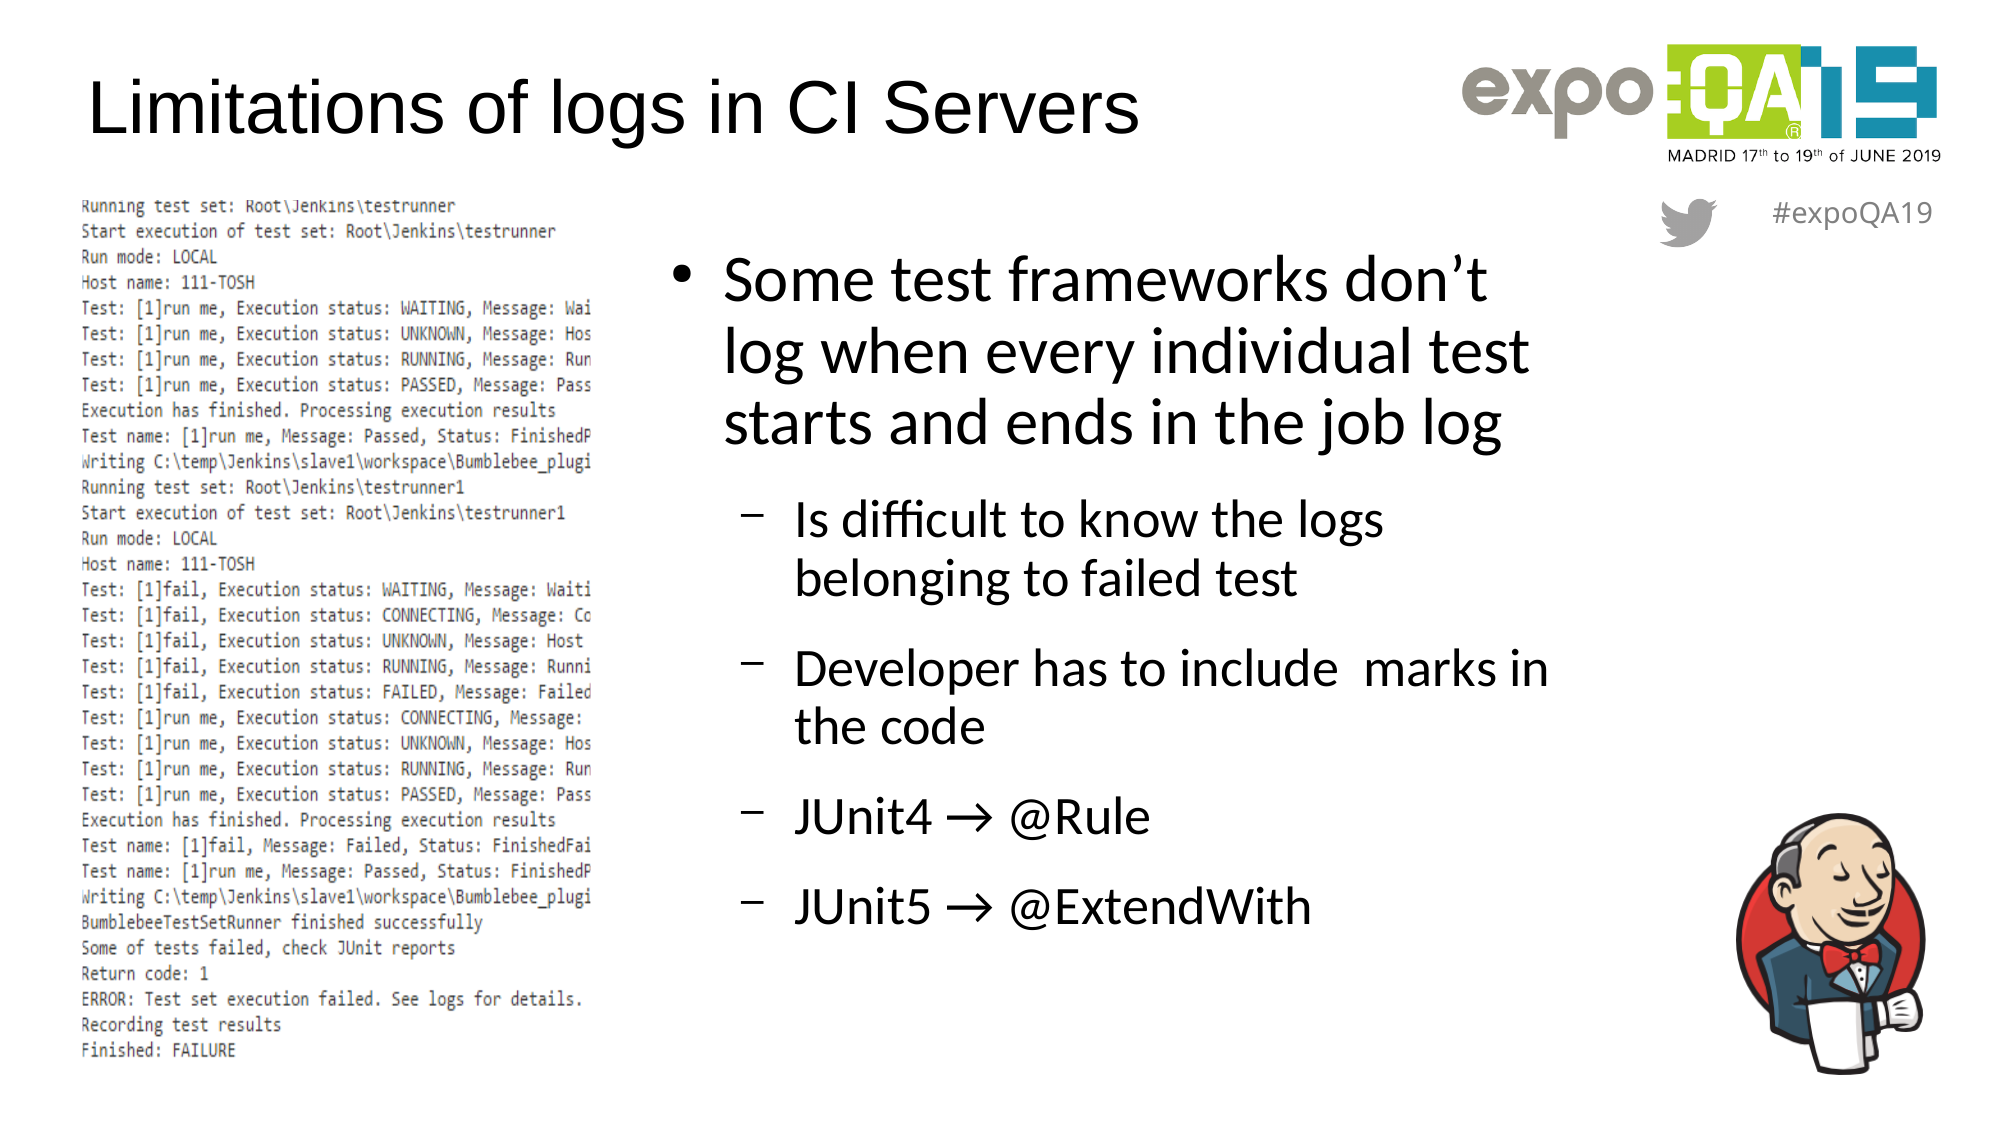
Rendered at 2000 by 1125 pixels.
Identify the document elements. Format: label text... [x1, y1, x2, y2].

picture [1429, 37, 1948, 165]
picture [1659, 193, 1718, 253]
title Limitations of logs in CI Servers [72, 54, 1277, 164]
picture [82, 200, 591, 1064]
picture [1736, 813, 1926, 1076]
list Some test frameworks don’t log when every individual test starts and ends in the job log Is difficult to know the logs belonging to failed test Developer has to include marks in the code JUnit4 → @Rule JUnit5 → @ExtendWith [637, 236, 1570, 1087]
